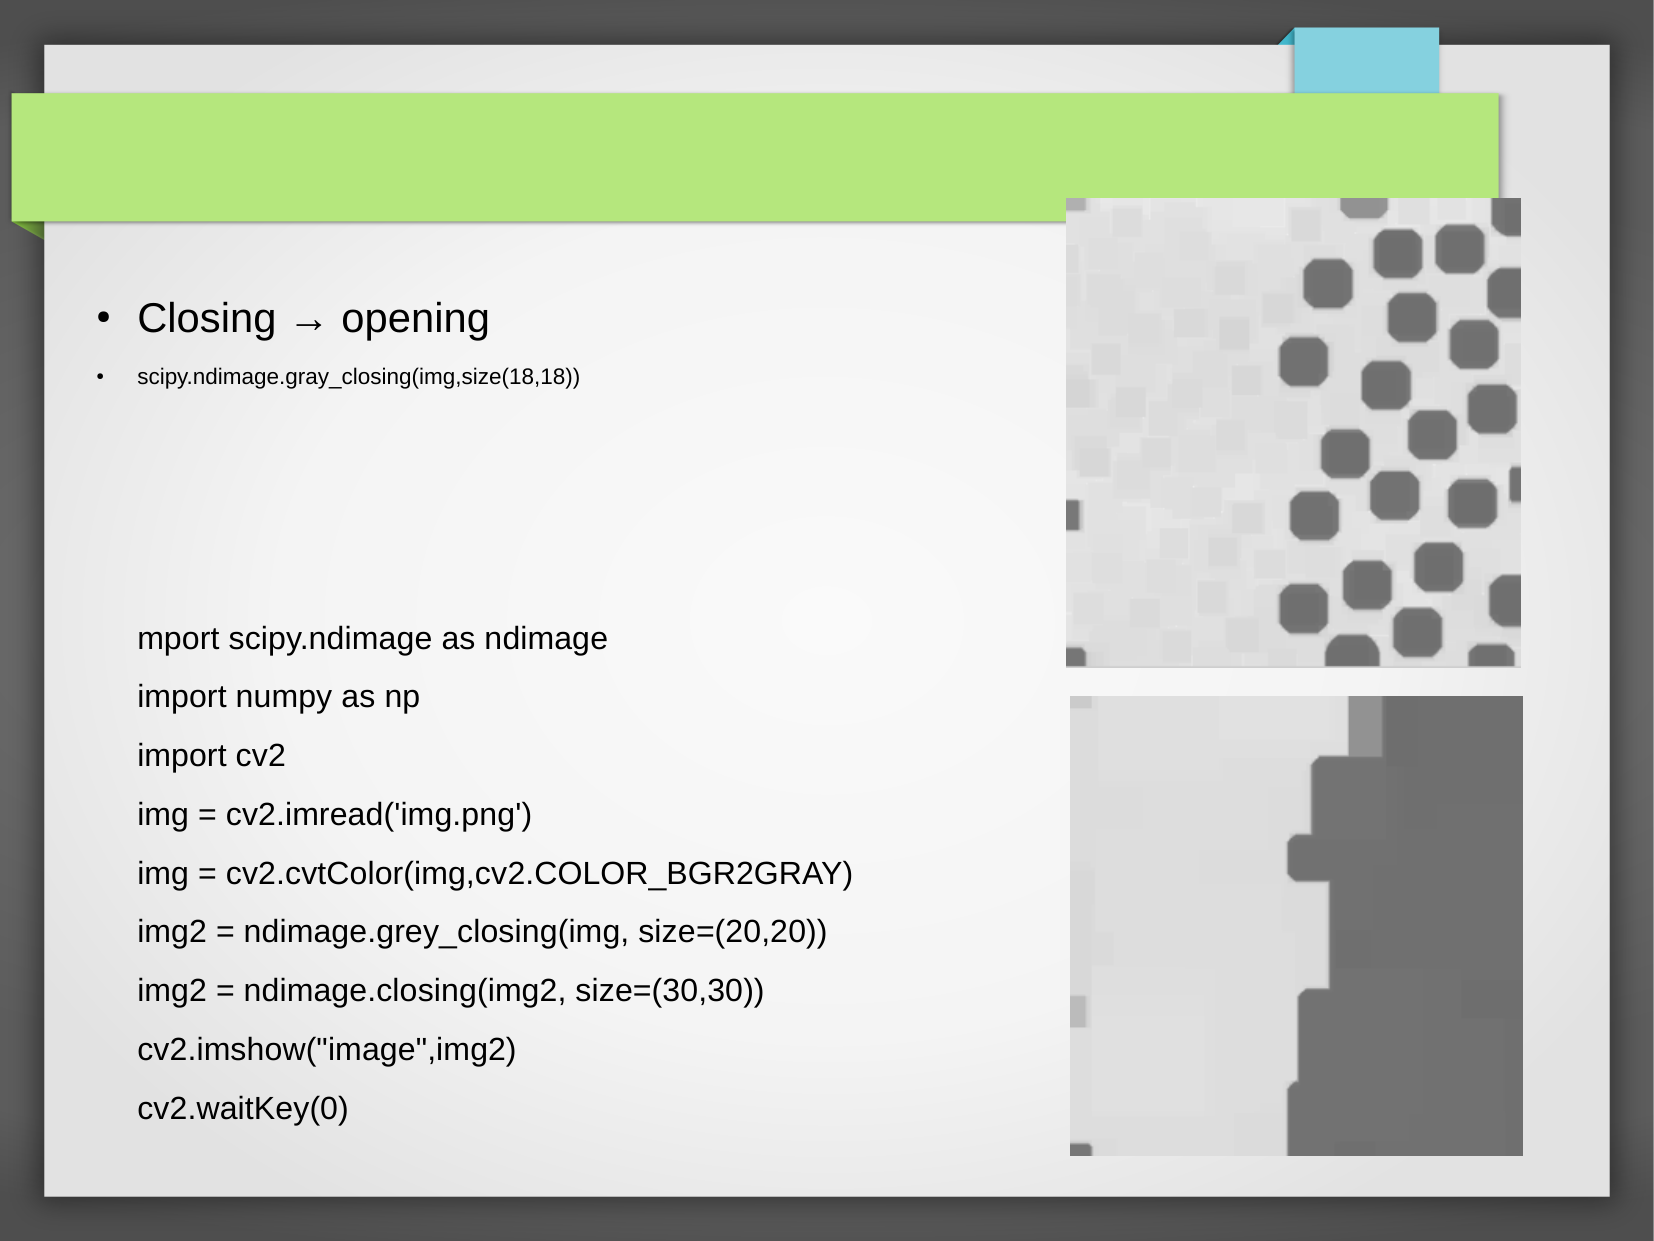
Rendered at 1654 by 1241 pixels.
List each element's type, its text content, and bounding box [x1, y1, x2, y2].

list Closing → opening scipy.ndimage.gray_closing(img,size(18,18)) mport scipy.ndimage as ndimage import numpy as np import cv2 img = cv2.imread('img.png') img = cv2.cvtColor(img,cv2.COLOR_BGR2GRAY) img2 = ndimage.grey_closing(img, size=(20,20)) img2 = ndimage.closing(img2, size=(30,30)) cv2.imshow("image",img2) cv2.waitKey(0) [82, 295, 1020, 1128]
picture [0, 0, 1654, 1241]
